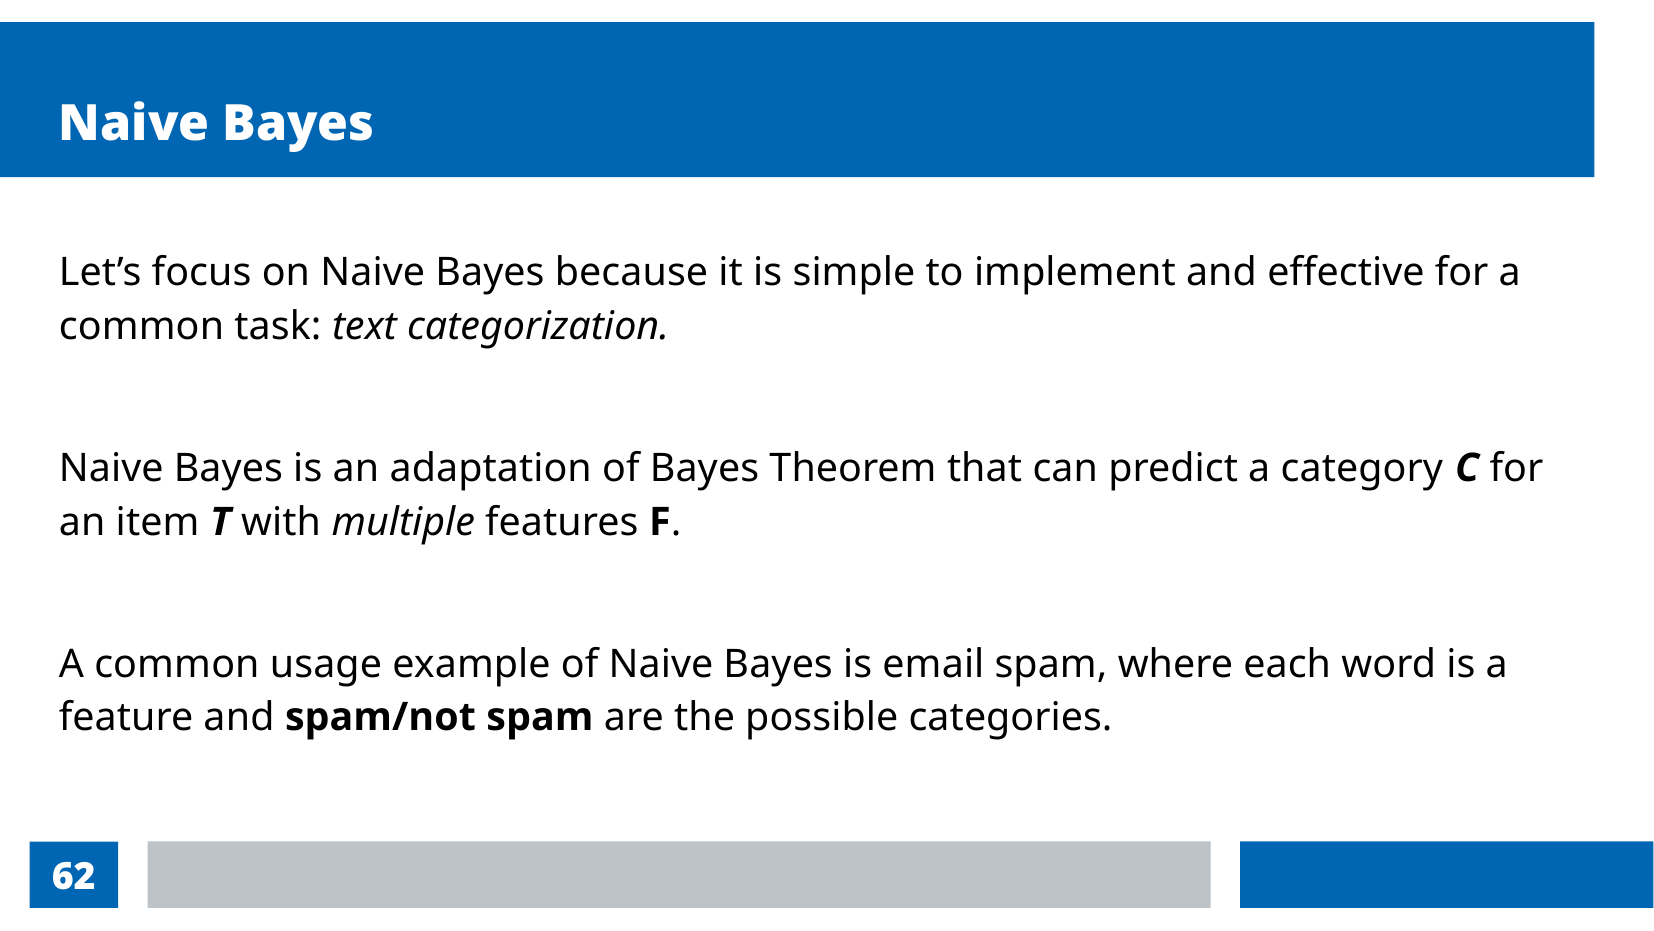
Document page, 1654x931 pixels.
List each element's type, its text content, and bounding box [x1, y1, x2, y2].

list Let’s focus on Naive Bayes because it is simple to implement and effective for a common task: text categorization. Naive Bayes is an adaptation of Bayes Theorem that can predict a category C for an item T with multiple features F. A common usage example of Naive Bayes is email spam, where each word is a feature and spam/not spam are the possible categories. [59, 243, 1565, 820]
title Naive Bayes [59, 44, 1595, 156]
